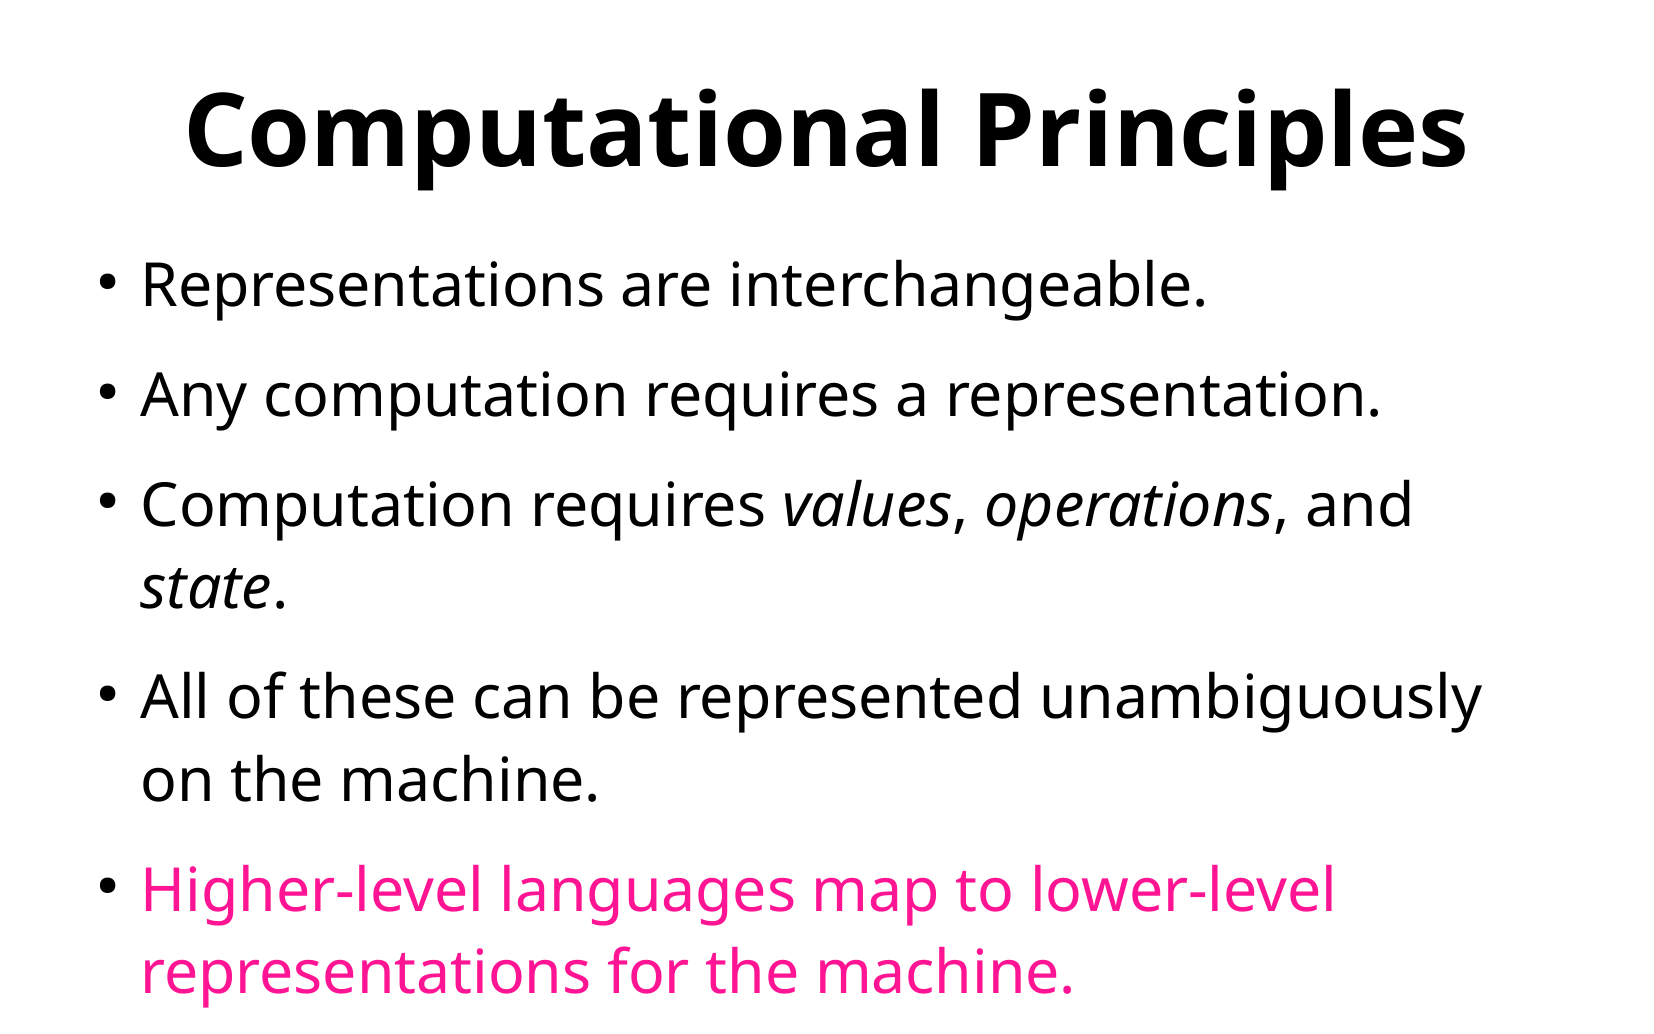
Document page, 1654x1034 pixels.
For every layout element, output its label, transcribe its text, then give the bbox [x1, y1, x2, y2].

list Representations are interchangeable. Any computation requires a representation. Computation requires values, operations, and state. All of these can be represented unambiguously on the machine. Higher-level languages map to lower-level representations for the machine. [82, 241, 1571, 1013]
title Computational Principles [82, 41, 1571, 214]
